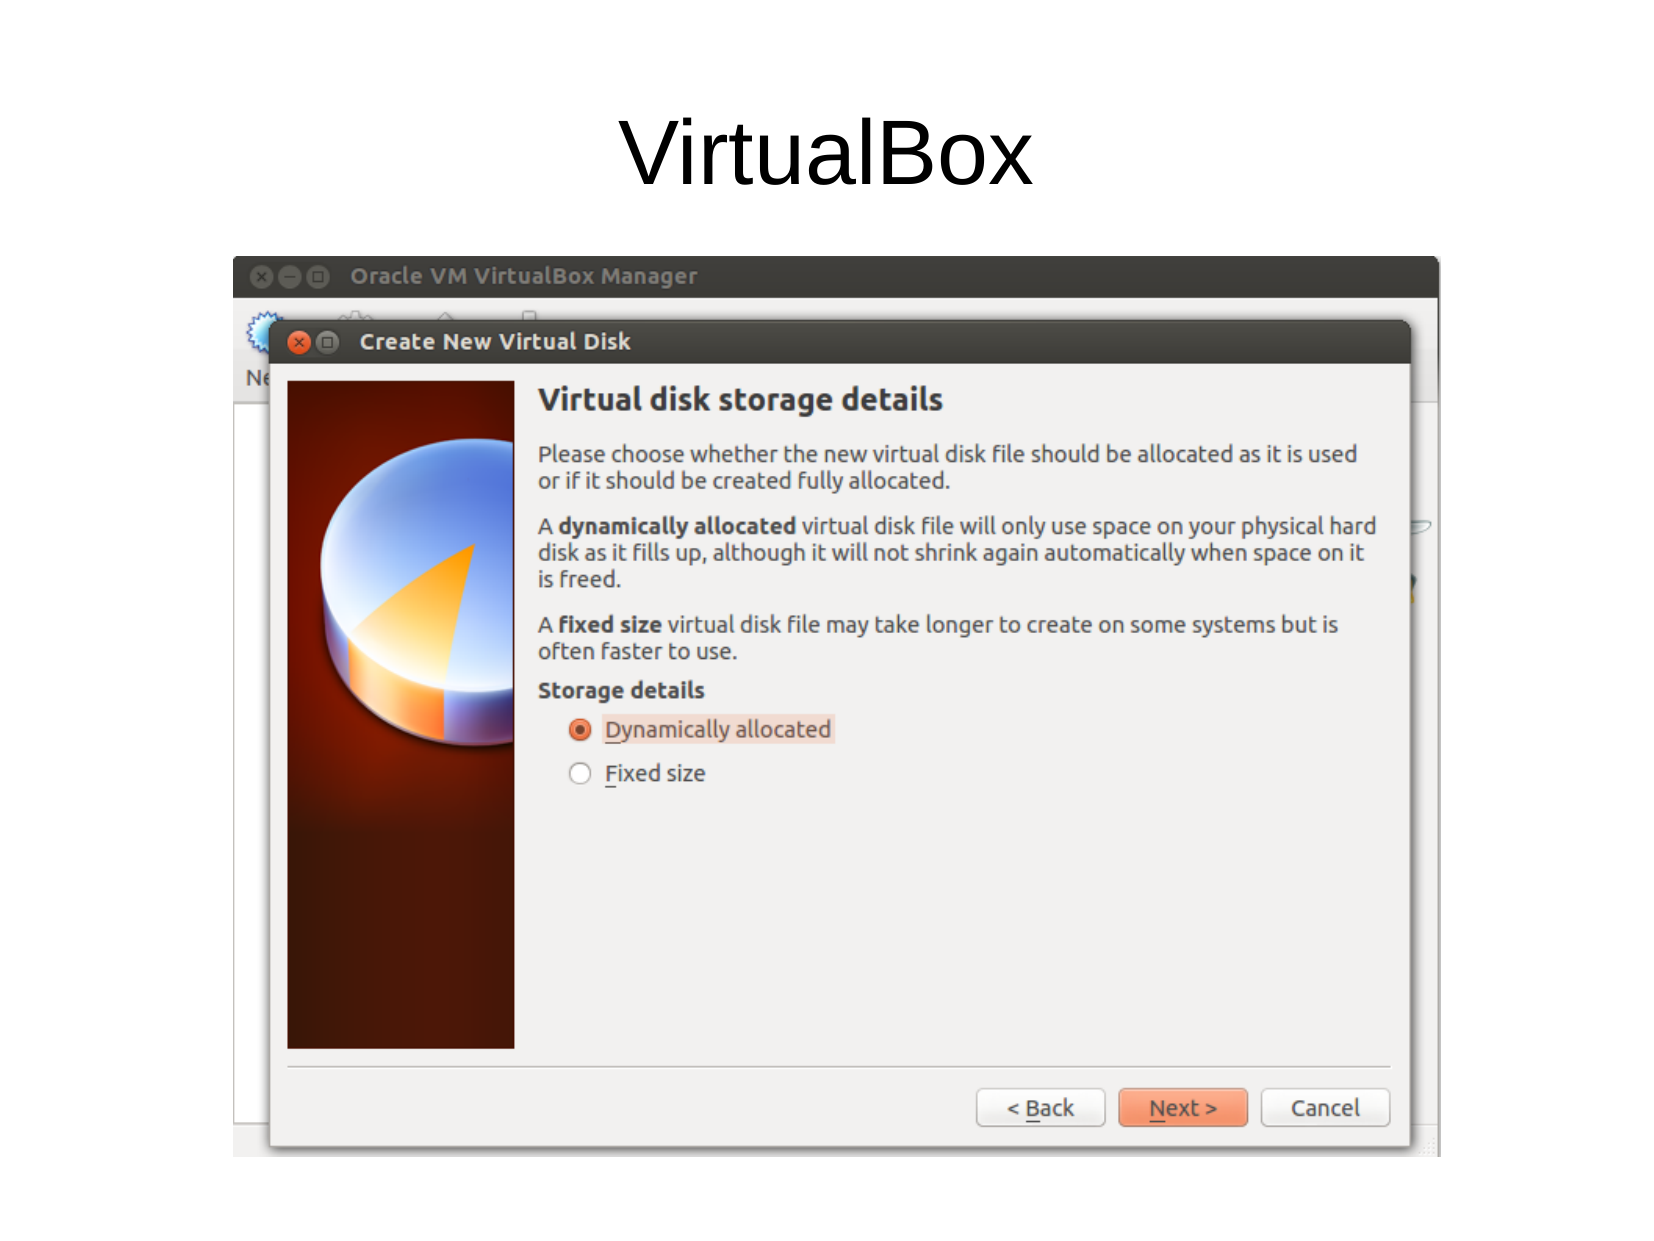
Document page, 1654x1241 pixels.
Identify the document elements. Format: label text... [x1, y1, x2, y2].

title VirtualBox [82, 49, 1571, 257]
picture [233, 256, 1441, 1157]
